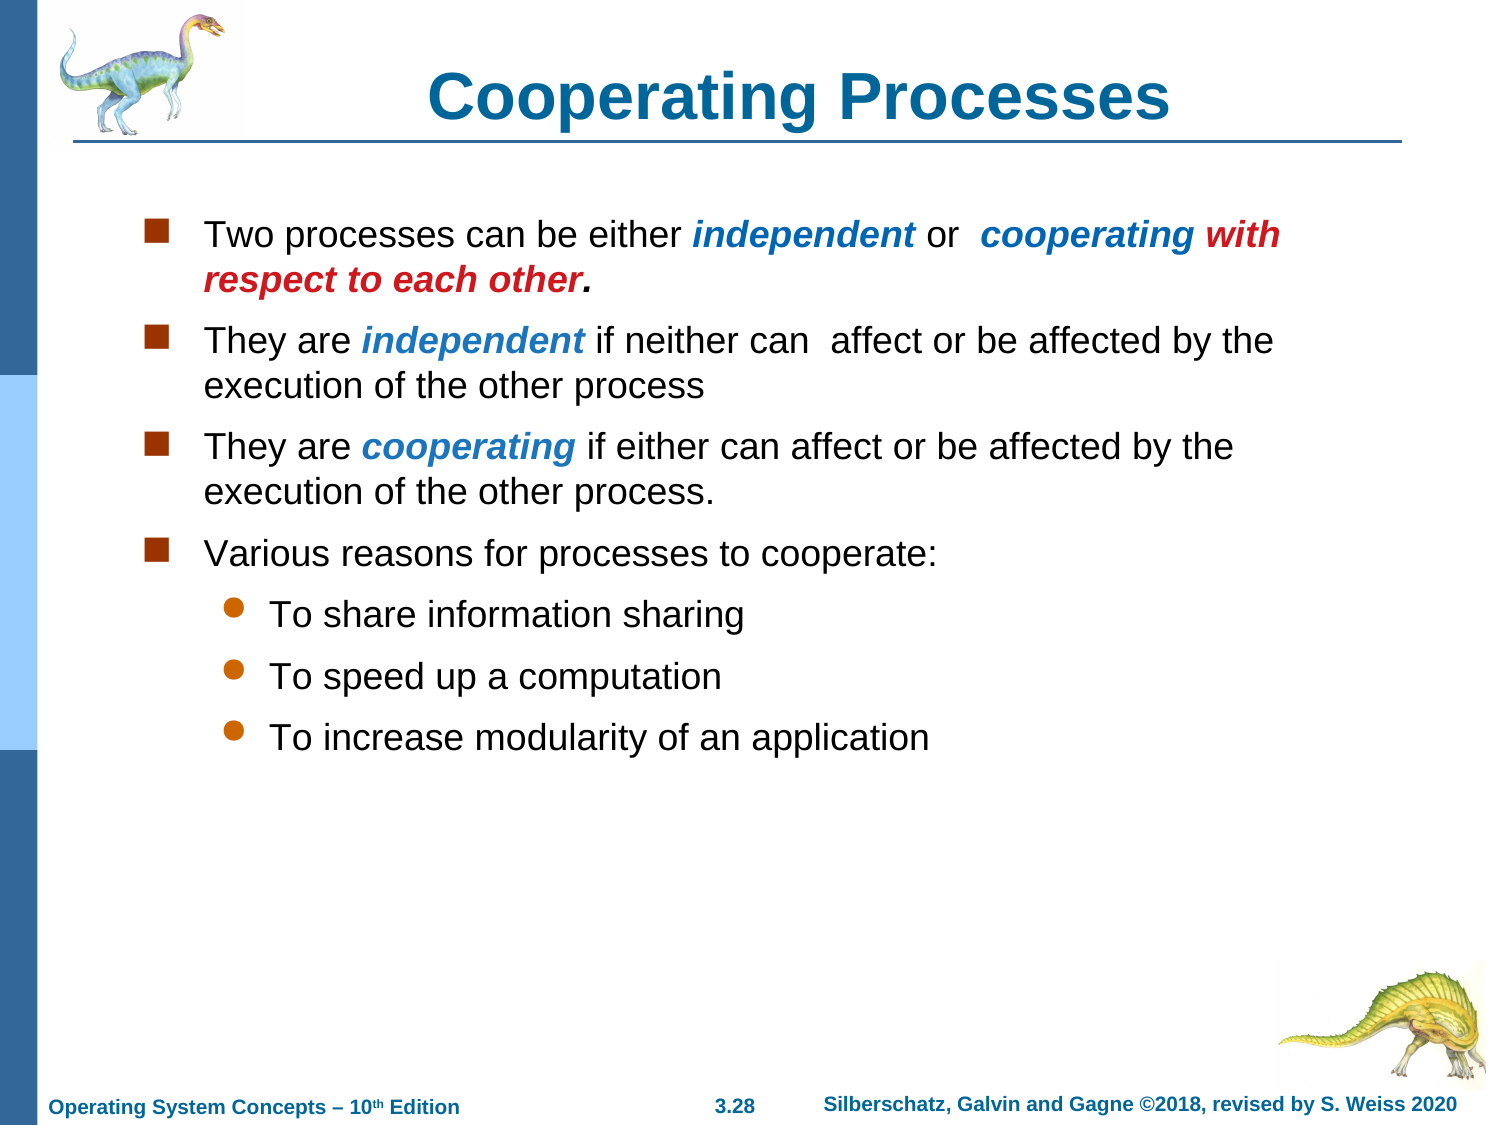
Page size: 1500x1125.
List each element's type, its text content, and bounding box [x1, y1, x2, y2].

picture [1275, 959, 1486, 1090]
picture [46, 0, 243, 149]
list Two processes can be either independent or cooperating with respect to each other. They are independent if neither can affect or be affected by the execution of the other process They are cooperating if either can affect or be affected by the execution of the other process. Various reasons for processes to cooperate: To share information sharing To speed up a computation To increase modularity of an application [132, 202, 1368, 946]
title Cooperating Processes [173, 45, 1426, 141]
picture [1140, 1096, 1148, 1101]
